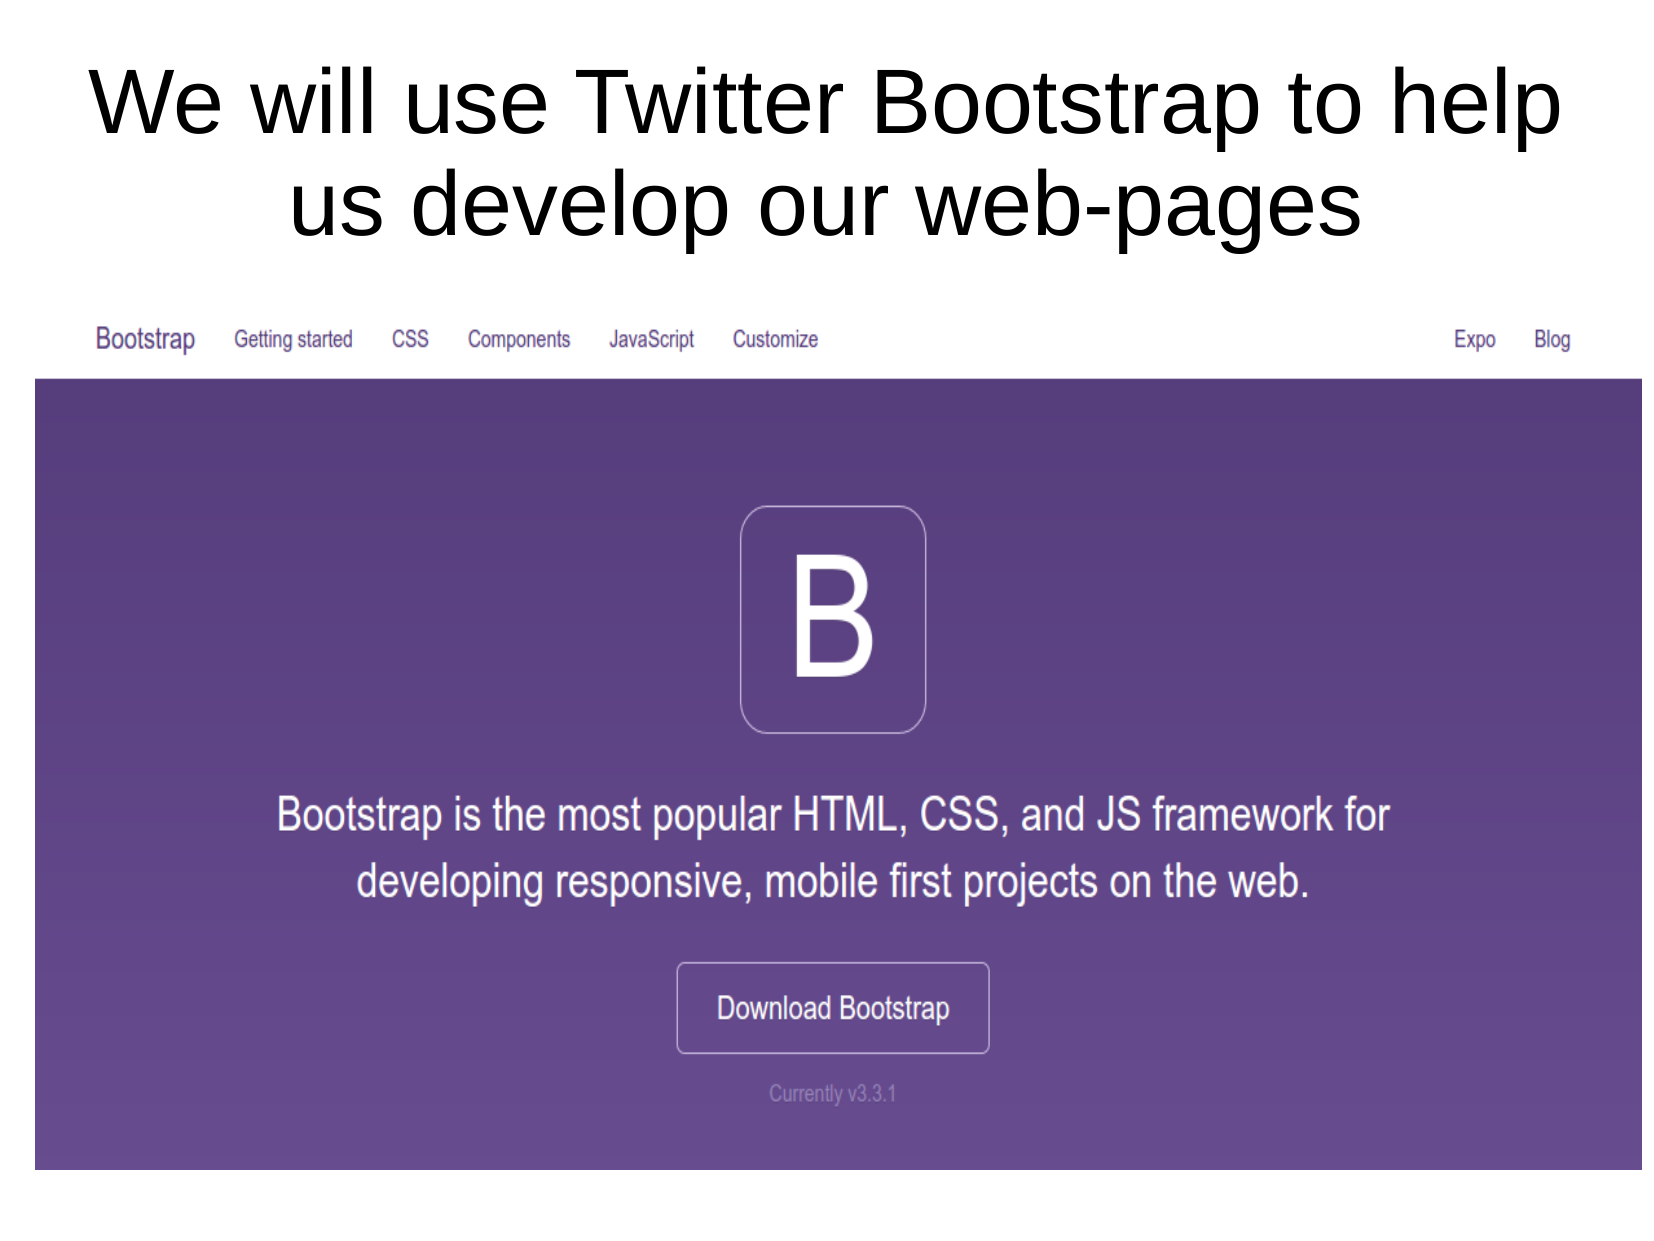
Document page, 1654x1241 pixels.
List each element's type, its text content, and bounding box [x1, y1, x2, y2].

title We will use Twitter Bootstrap to help us develop our web-pages [82, 49, 1571, 257]
picture [35, 303, 1642, 1170]
